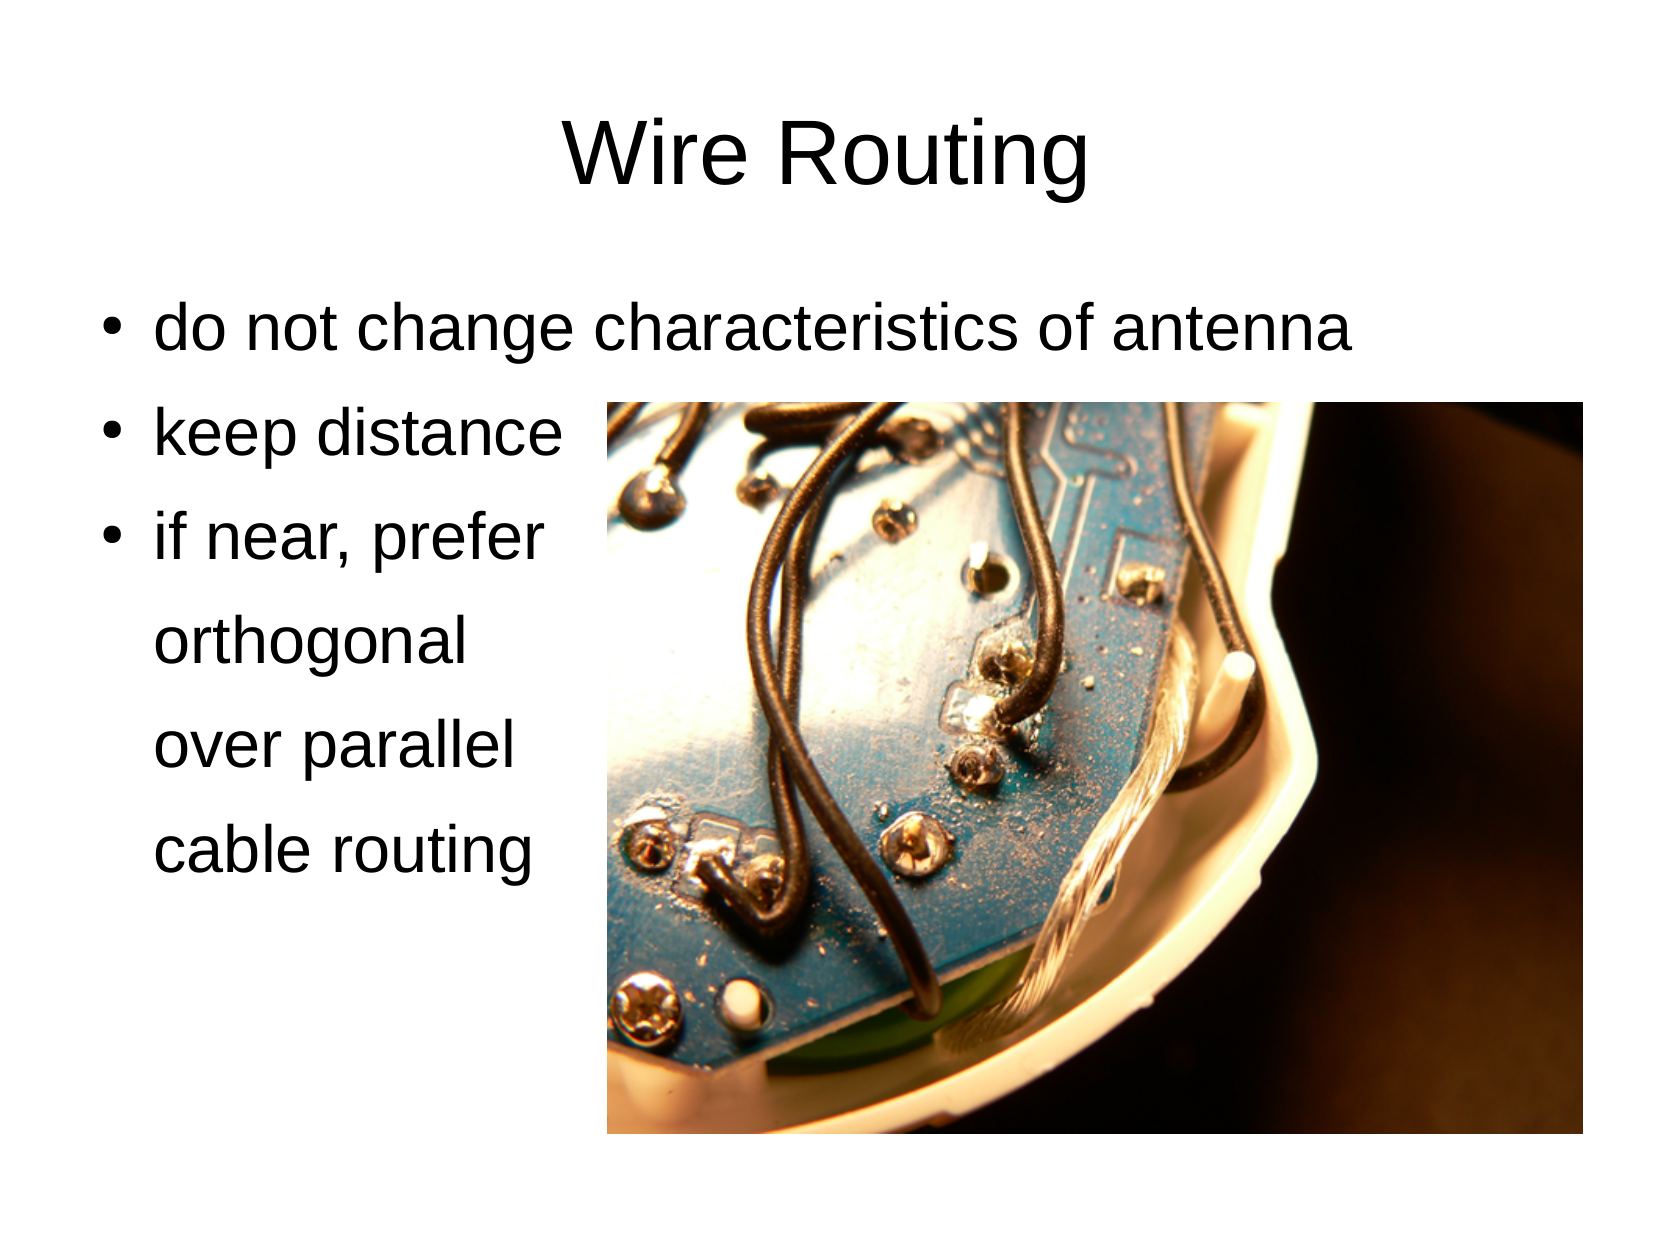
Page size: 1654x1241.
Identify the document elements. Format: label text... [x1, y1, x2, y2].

title Wire Routing [82, 49, 1571, 257]
list do not change characteristics of antenna keep distance if near, prefer orthogonal over parallel cable routing [82, 290, 1571, 1010]
picture [607, 402, 1583, 1134]
